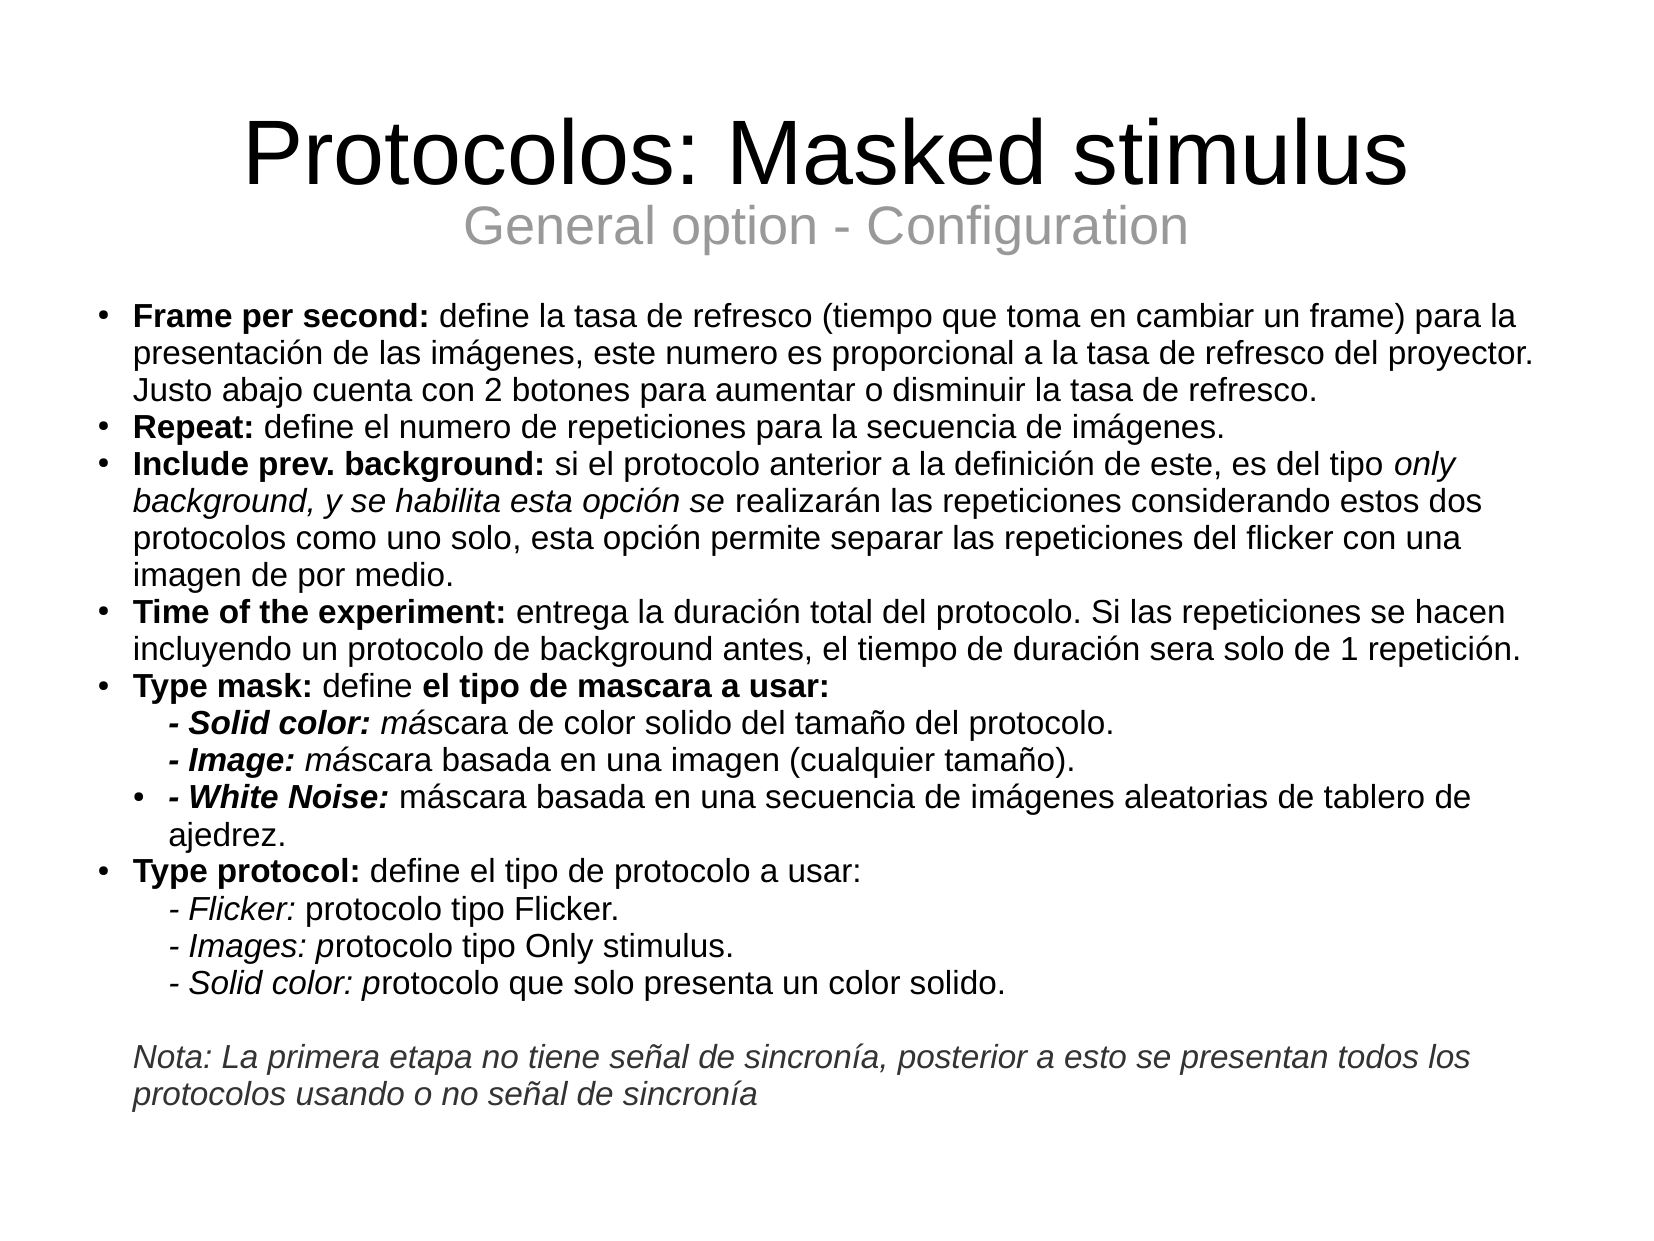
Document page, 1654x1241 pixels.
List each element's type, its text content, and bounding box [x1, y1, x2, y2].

text_box Frame per second: define la tasa de refresco (tiempo que toma en cambiar un frame) para la presentación de las imágenes, este numero es proporcional a la tasa de refresco del proyector. Justo abajo cuenta con 2 botones para aumentar o disminuir la tasa de refresco. Repeat: define el numero de repeticiones para la secuencia de imágenes. Include prev. background: si el protocolo anterior a la definición de este, es del tipo only background, y se habilita esta opción se realizarán las repeticiones considerando estos dos protocolos como uno solo, esta opción permite separar las repeticiones del flicker con una imagen de por medio. Time of the experiment: entrega la duración total del protocolo. Si las repeticiones se hacen incluyendo un protocolo de background antes, el tiempo de duración sera solo de 1 repetición. Type mask: define el tipo de mascara a usar: - Solid color: máscara de color solido del tamaño del protocolo. - Image: máscara basada en una imagen (cualquier tamaño). - White Noise: máscara basada en una secuencia de imágenes aleatorias de tablero de ajedrez. Type protocol: define el tipo de protocolo a usar: - Flicker: protocolo tipo Flicker. - Images: protocolo tipo Only stimulus. - Solid color: protocolo que solo presenta un color solido. Nota: La primera etapa no tiene señal de sincronía, posterior a esto se presentan todos los protocolos usando o no señal de sincronía [82, 290, 1576, 1131]
title General option - Configuration [82, 195, 1571, 257]
title Protocolos: Masked stimulus [82, 49, 1571, 195]
